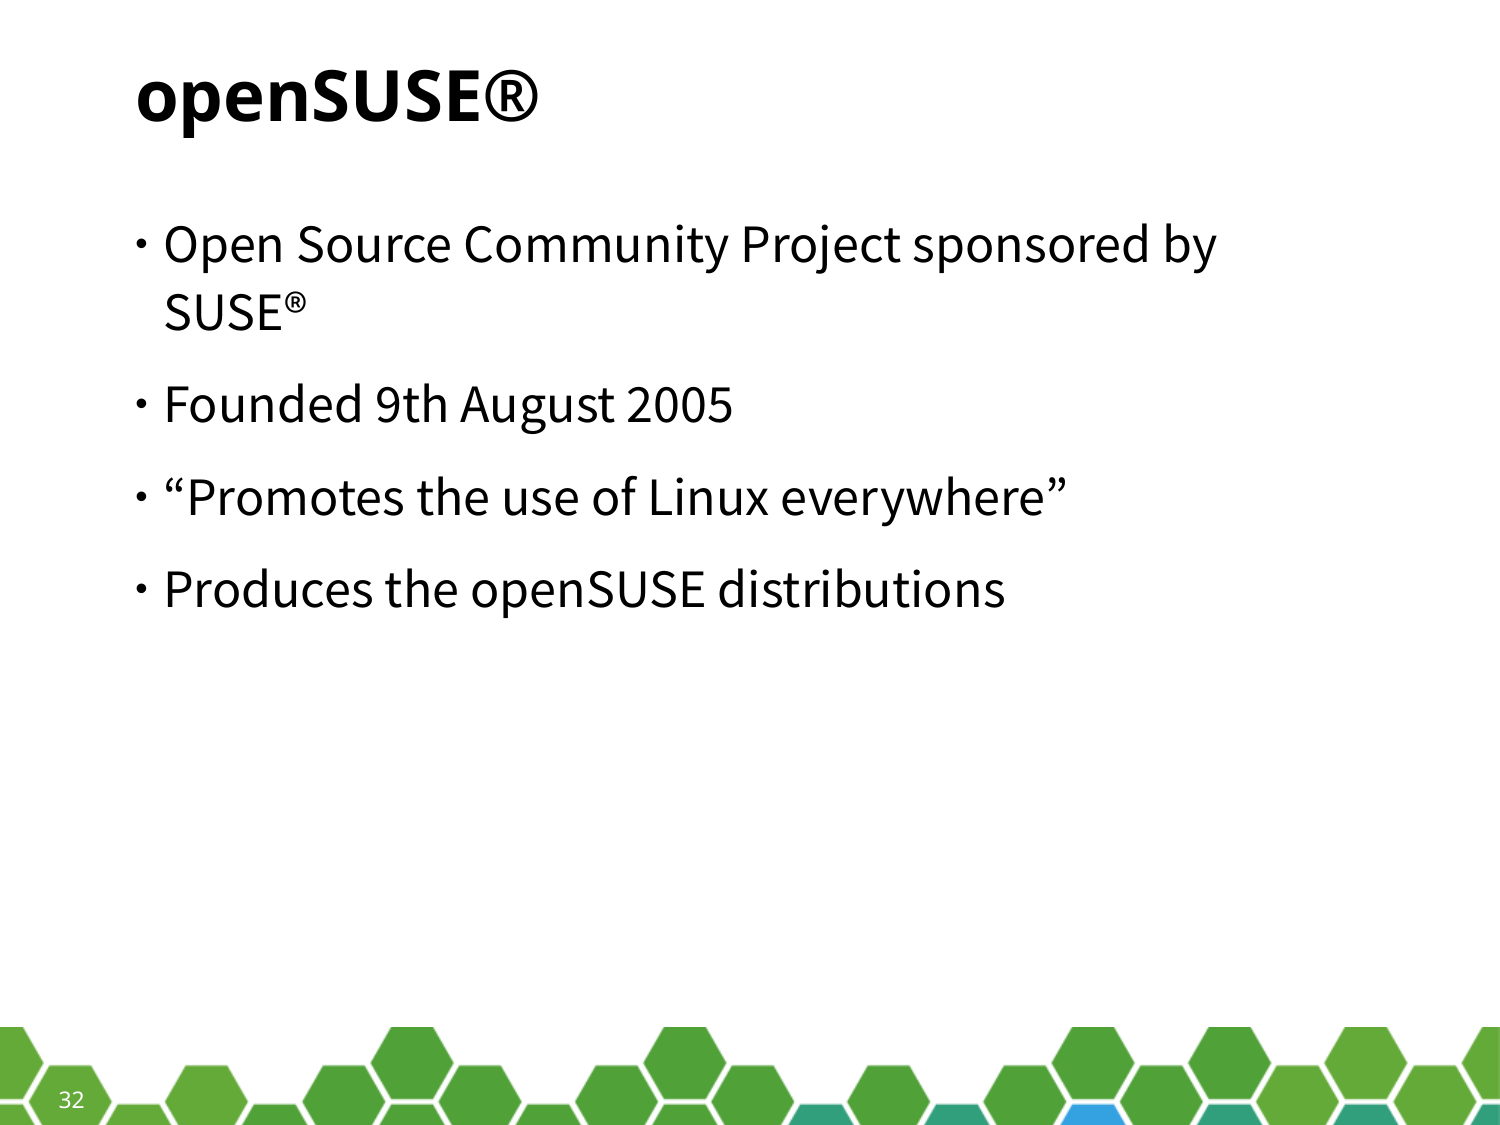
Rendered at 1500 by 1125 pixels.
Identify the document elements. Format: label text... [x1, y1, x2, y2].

title openSUSE® [135, 12, 1372, 175]
picture [0, 1027, 1500, 1125]
list Open Source Community Project sponsored by SUSE® Founded 9th August 2005 “Promotes the use of Linux everywhere” Produces the openSUSE distributions [135, 208, 1372, 862]
